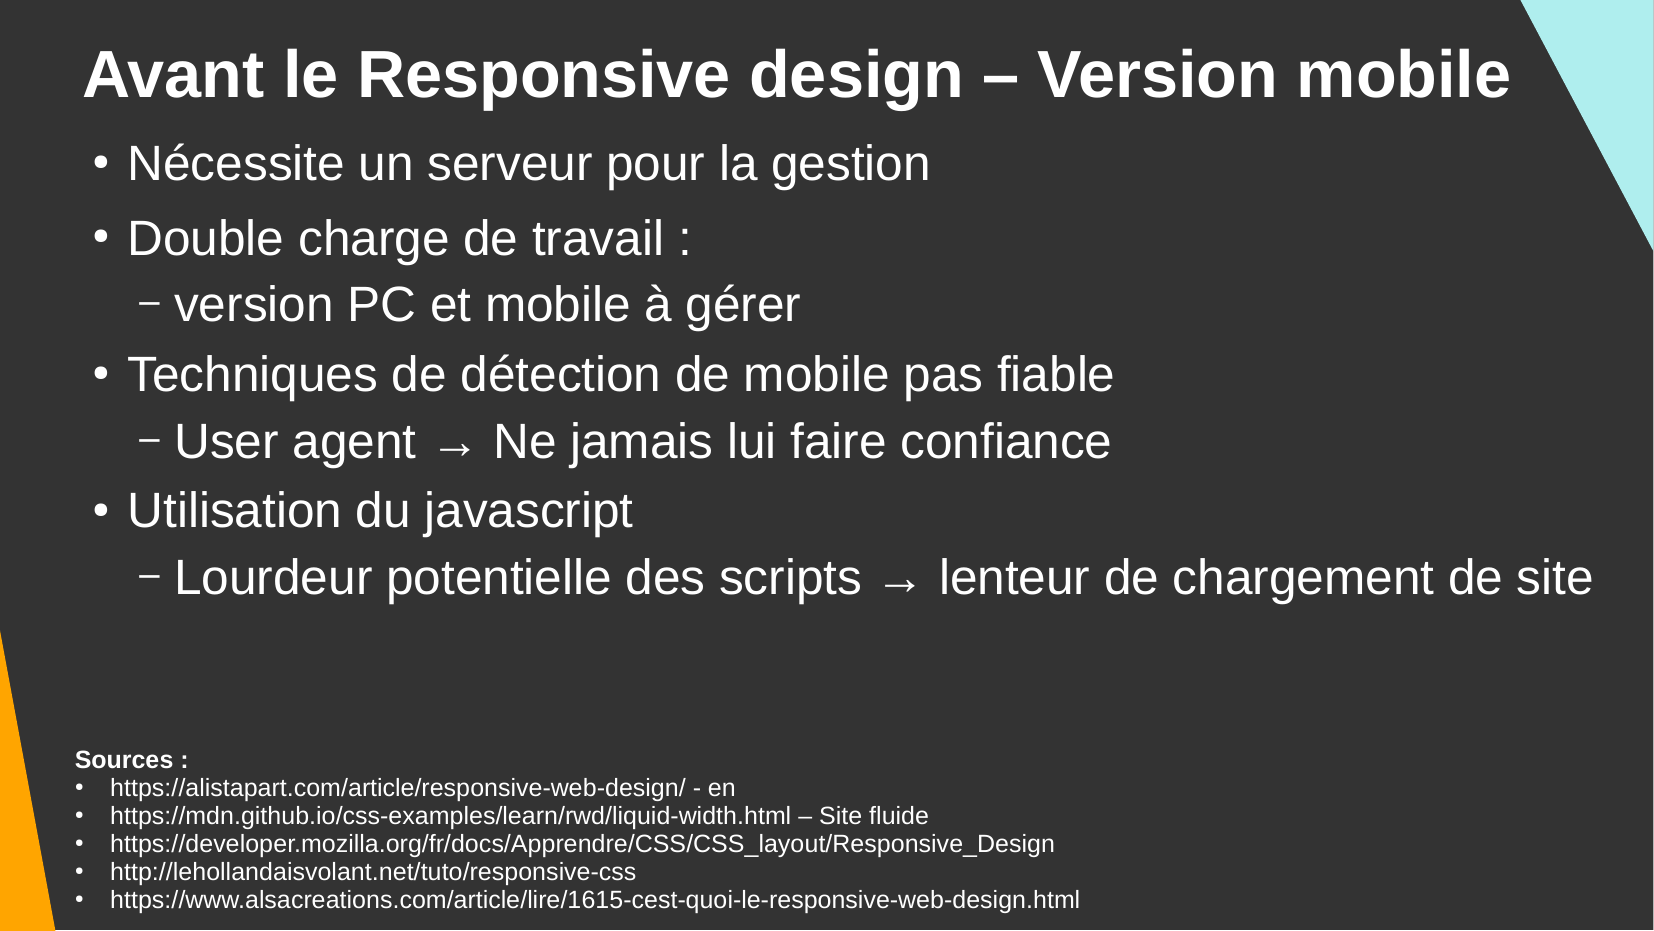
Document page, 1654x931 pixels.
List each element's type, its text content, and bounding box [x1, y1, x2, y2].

title Avant le Responsive design – Version mobile [82, 37, 1571, 114]
text_box [1520, 0, 1654, 253]
text_box [0, 630, 56, 931]
text_box Sources : https://alistapart.com/article/responsive-web-design/ - en https://mdn.github.io/css-examples/learn/rwd/liquid-width.html – Site fluide https://developer.mozilla.org/fr/docs/Apprendre/CSS/CSS_layout/Responsive_Design http://lehollandaisvolant.net/tuto/responsive-css https://www.alsacreations.com/article/lire/1615-cest-quoi-le-responsive-web-design.html [60, 738, 1546, 922]
list Nécessite un serveur pour la gestion Double charge de travail : version PC et mobile à gérer Techniques de détection de mobile pas fiable User agent → Ne jamais lui faire confiance Utilisation du javascript Lourdeur potentielle des scripts → lenteur de chargement de site [80, 135, 1605, 621]
